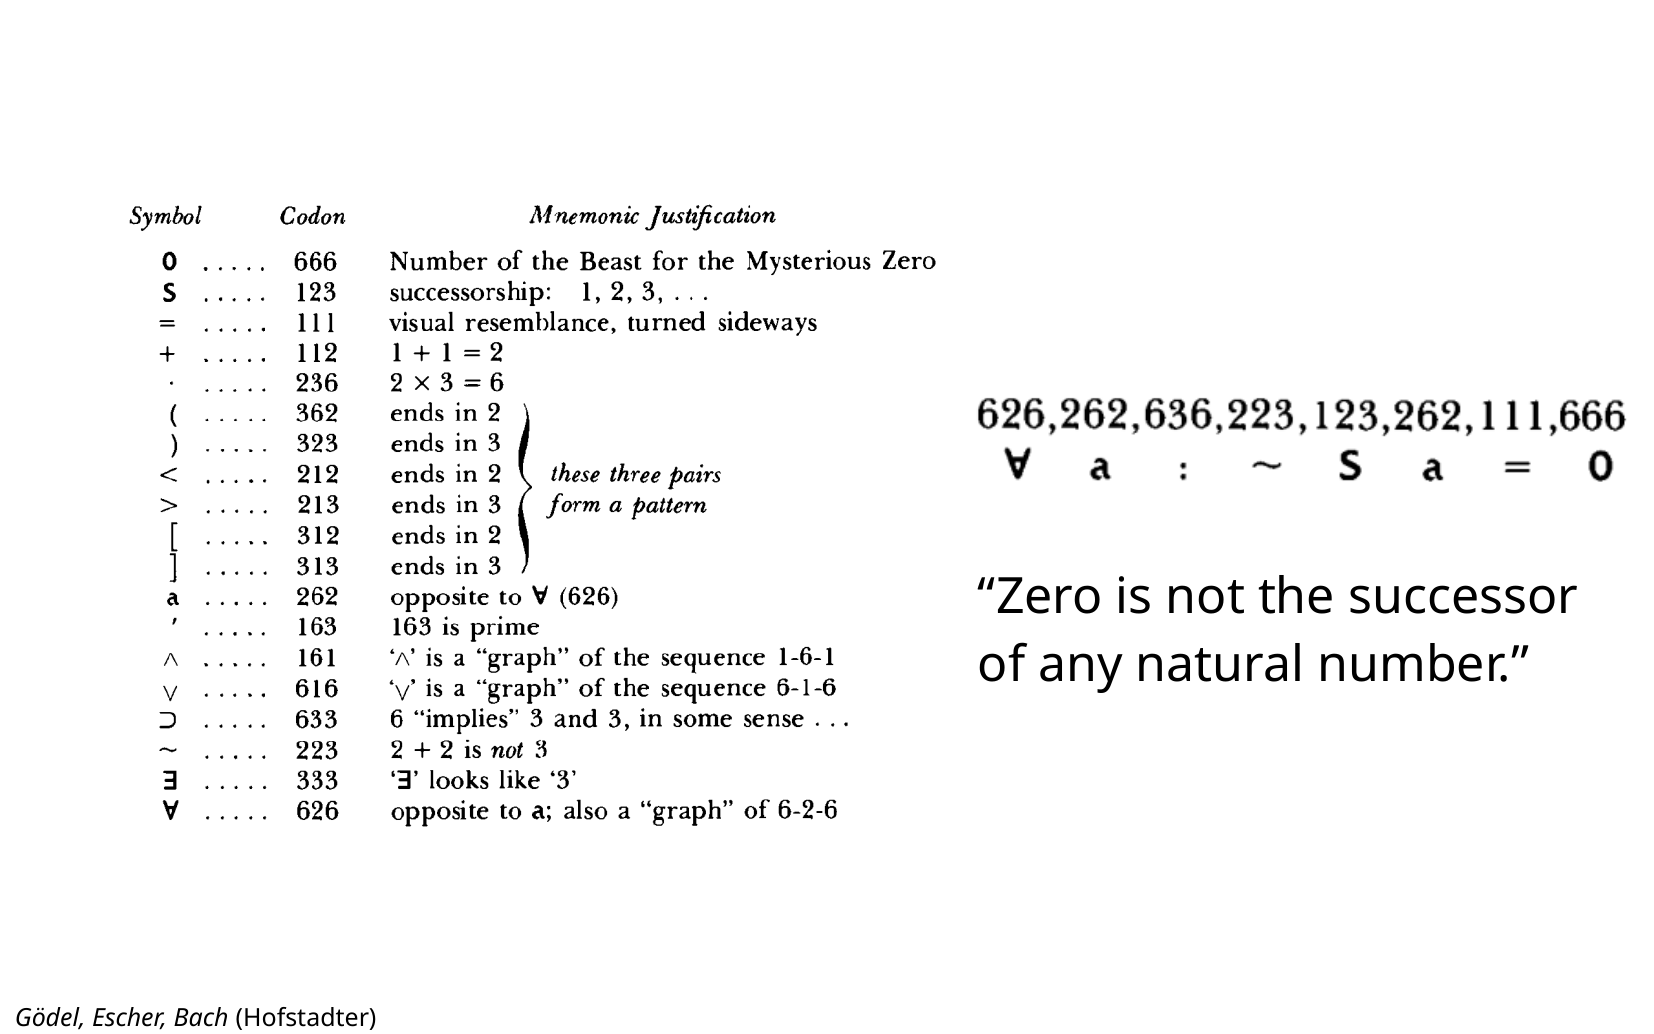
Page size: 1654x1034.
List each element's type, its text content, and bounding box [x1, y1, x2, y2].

text_box Gödel, Escher, Bach (Hofstadter) [0, 992, 713, 1034]
picture [112, 187, 953, 829]
text_box “Zero is not the successor of any natural number.” [963, 552, 1639, 672]
picture [963, 378, 1645, 504]
